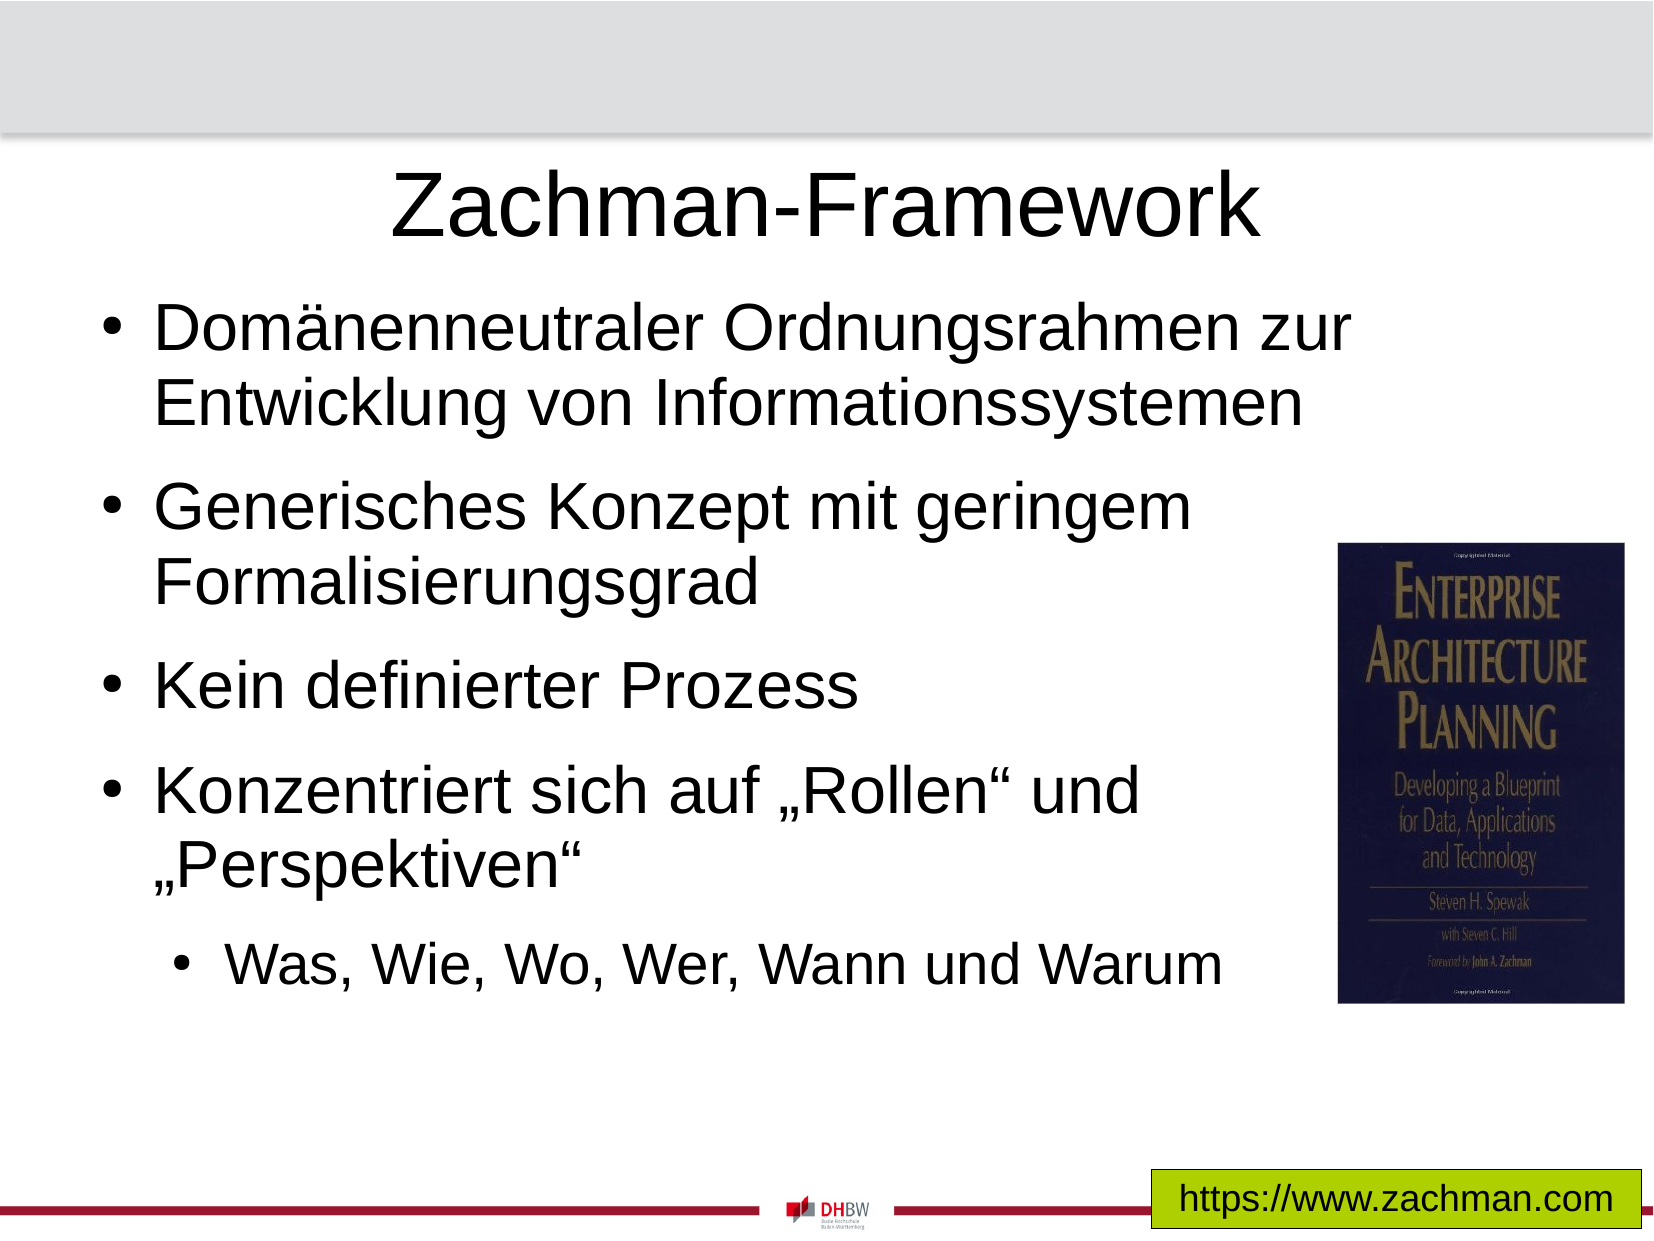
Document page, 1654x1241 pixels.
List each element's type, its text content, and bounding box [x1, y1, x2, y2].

list Domänenneutraler Ordnungsrahmen zur Entwicklung von Informationssystemen Generisches Konzept mit geringem Formalisierungsgrad Kein definierter Prozess Konzentriert sich auf „Rollen“ und „Perspektiven“ Was, Wie, Wo, Wer, Wann und Warum [82, 290, 1571, 1010]
picture [0, 1, 1654, 1237]
title Zachman-Framework [82, 147, 1571, 257]
text_box https://www.zachman.com [1151, 1169, 1642, 1229]
